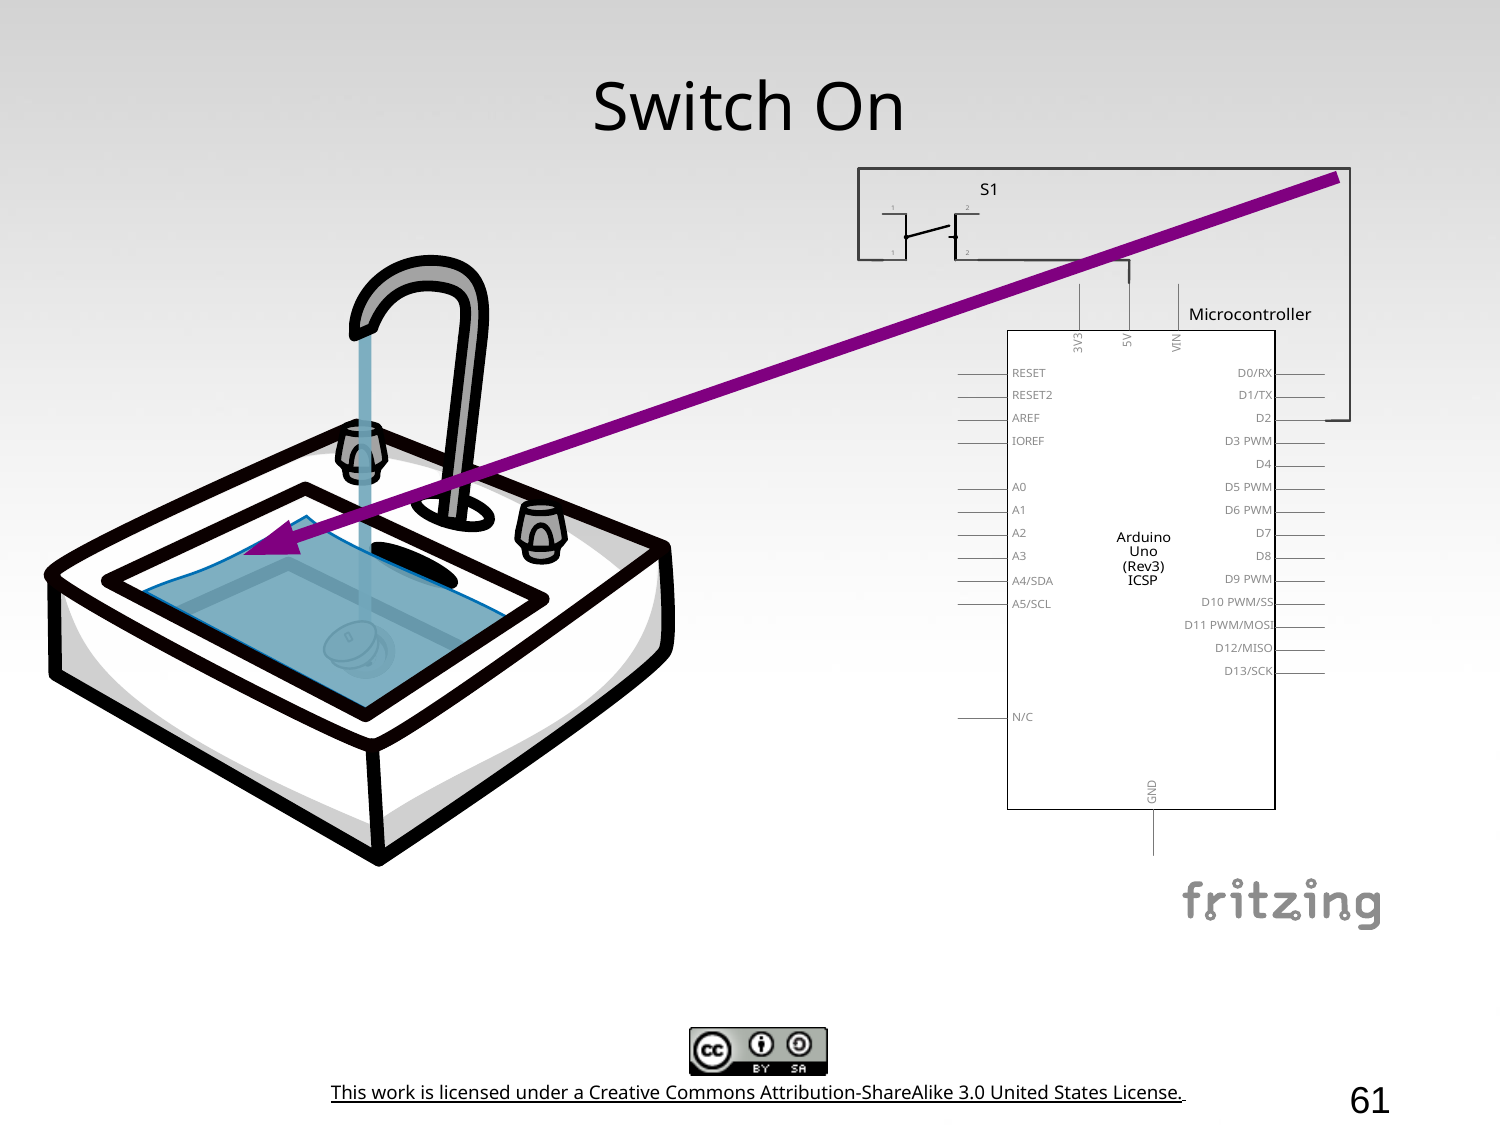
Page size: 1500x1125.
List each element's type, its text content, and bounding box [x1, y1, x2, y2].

title Switch On [112, 49, 1388, 238]
picture [0, 0, 1500, 1125]
